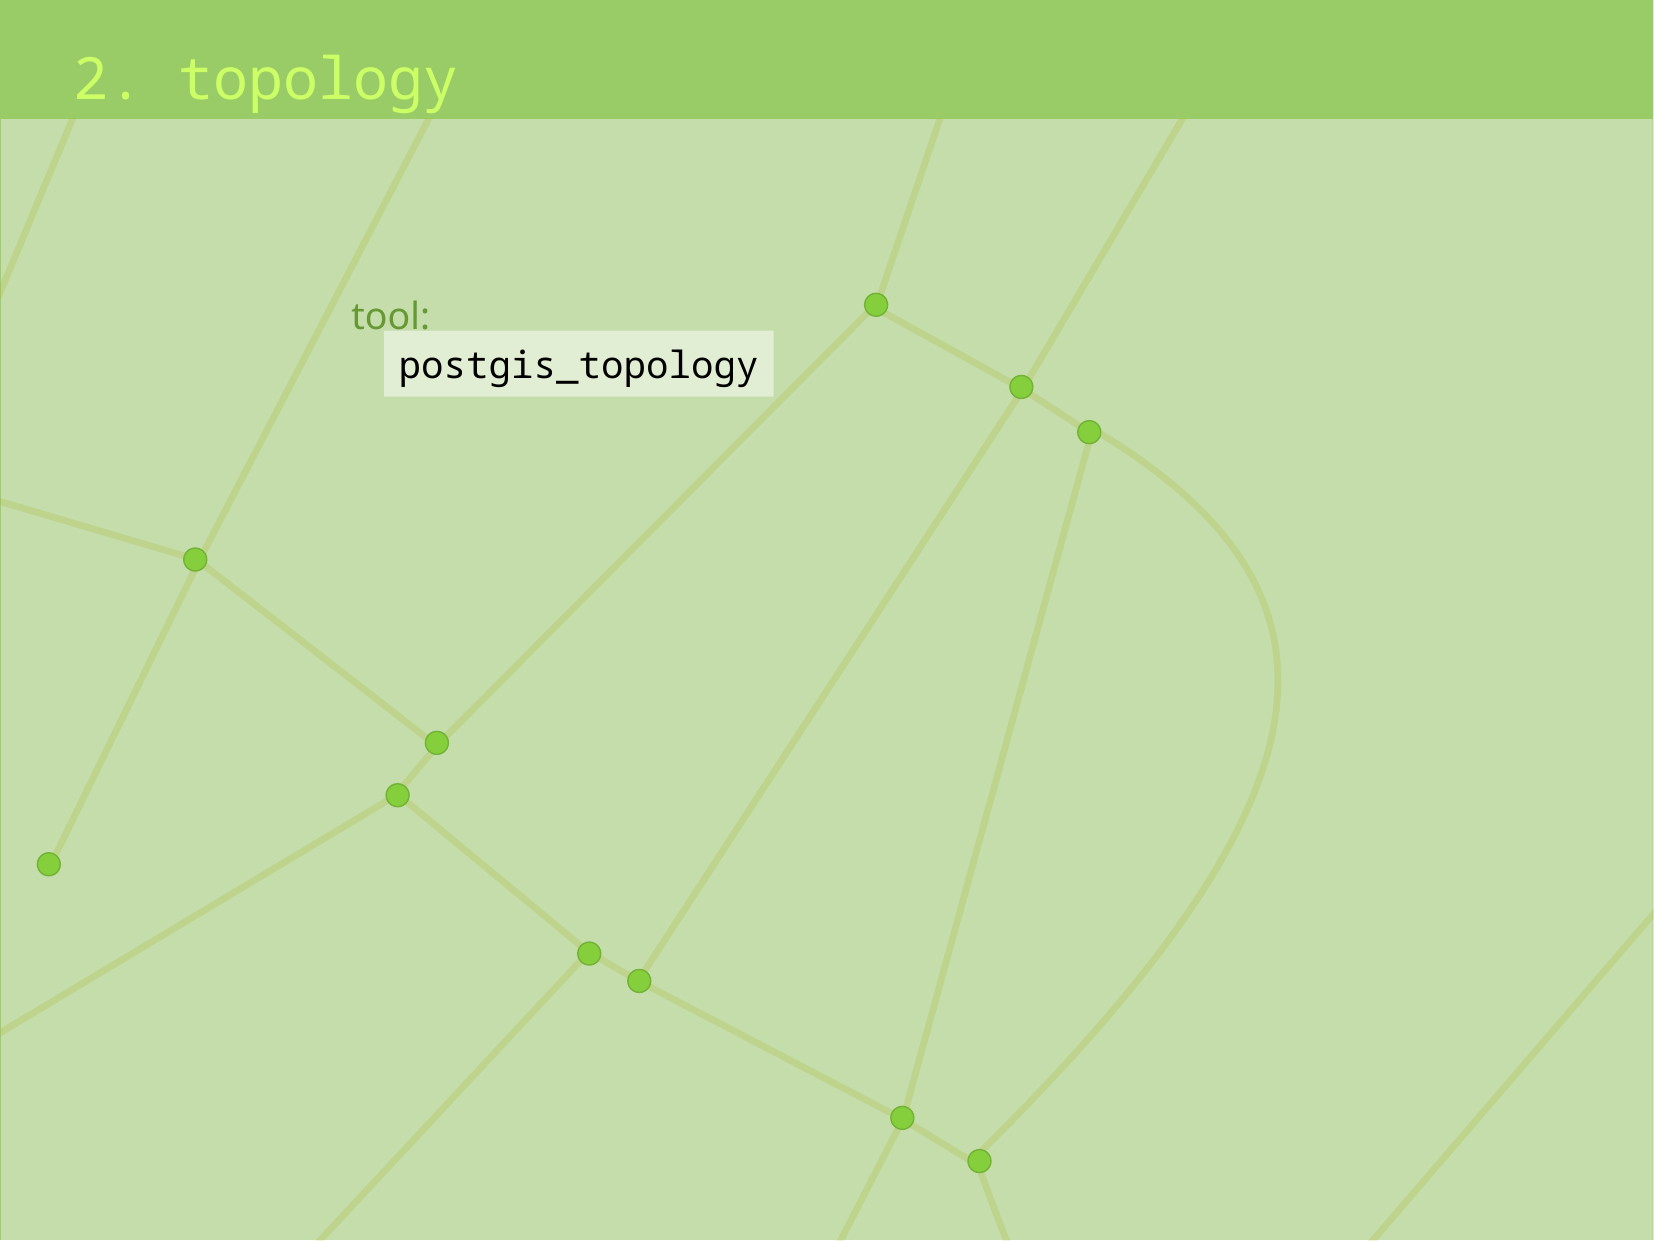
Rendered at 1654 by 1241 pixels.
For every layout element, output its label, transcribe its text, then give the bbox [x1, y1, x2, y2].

picture [0, 118, 1654, 1241]
text_box tool: [336, 282, 437, 355]
text_box 2. topology [59, 29, 474, 115]
text_box postgis_topology [383, 330, 774, 391]
